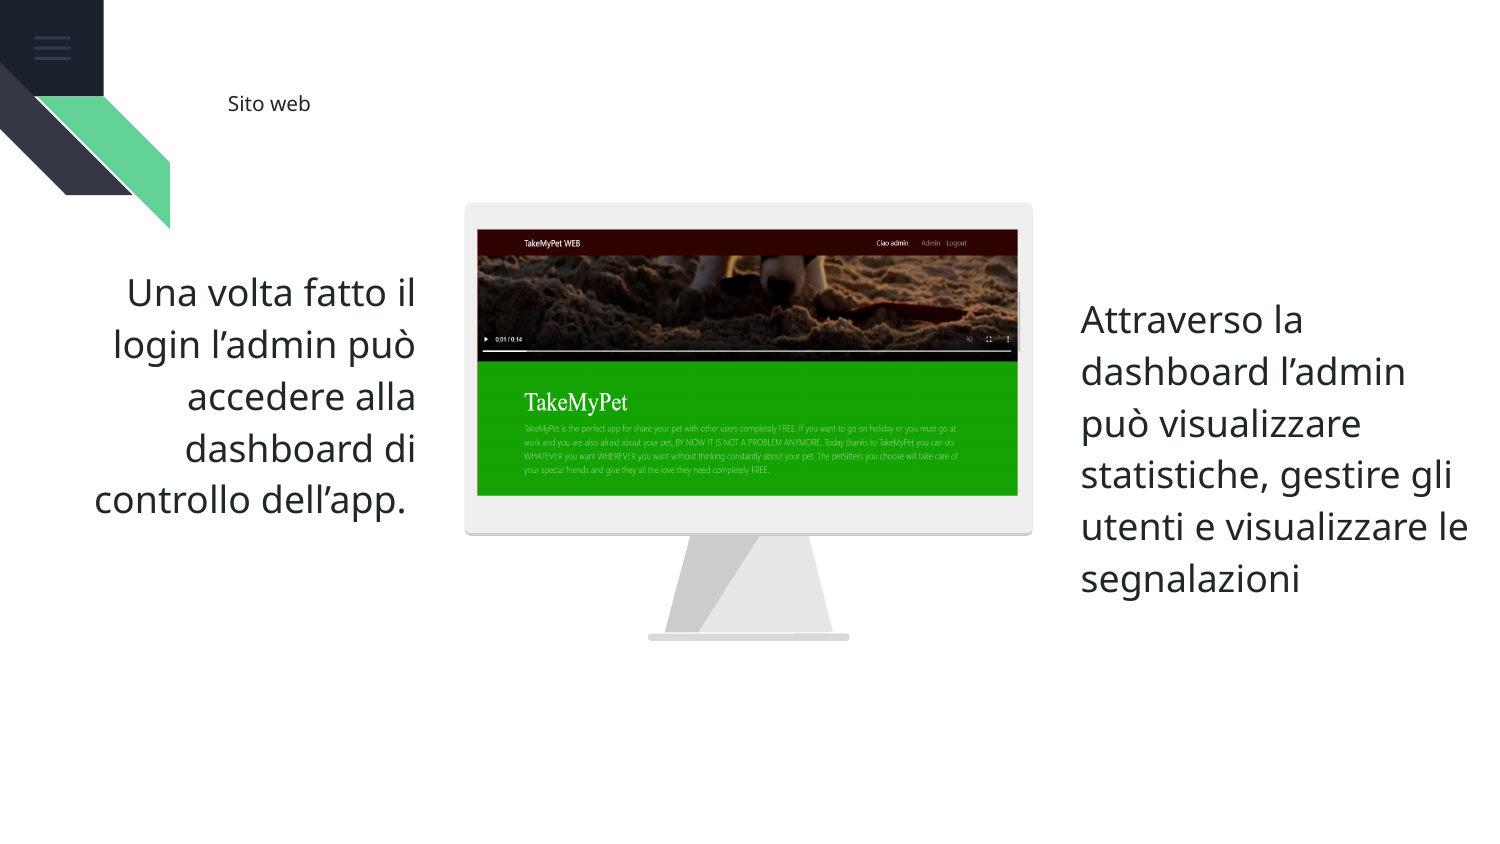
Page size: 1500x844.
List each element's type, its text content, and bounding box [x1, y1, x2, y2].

title Una volta fatto il login l’admin può accedere alla dashboard di controllo dell’app. [0, 247, 432, 527]
list Attraverso la dashboard l’admin può visualizzare statistiche, gestire gli utenti e visualizzare le segnalazioni [1065, 274, 1500, 570]
text_box [464, 202, 1033, 641]
title Sito web [212, 75, 706, 160]
picture [477, 229, 1021, 496]
